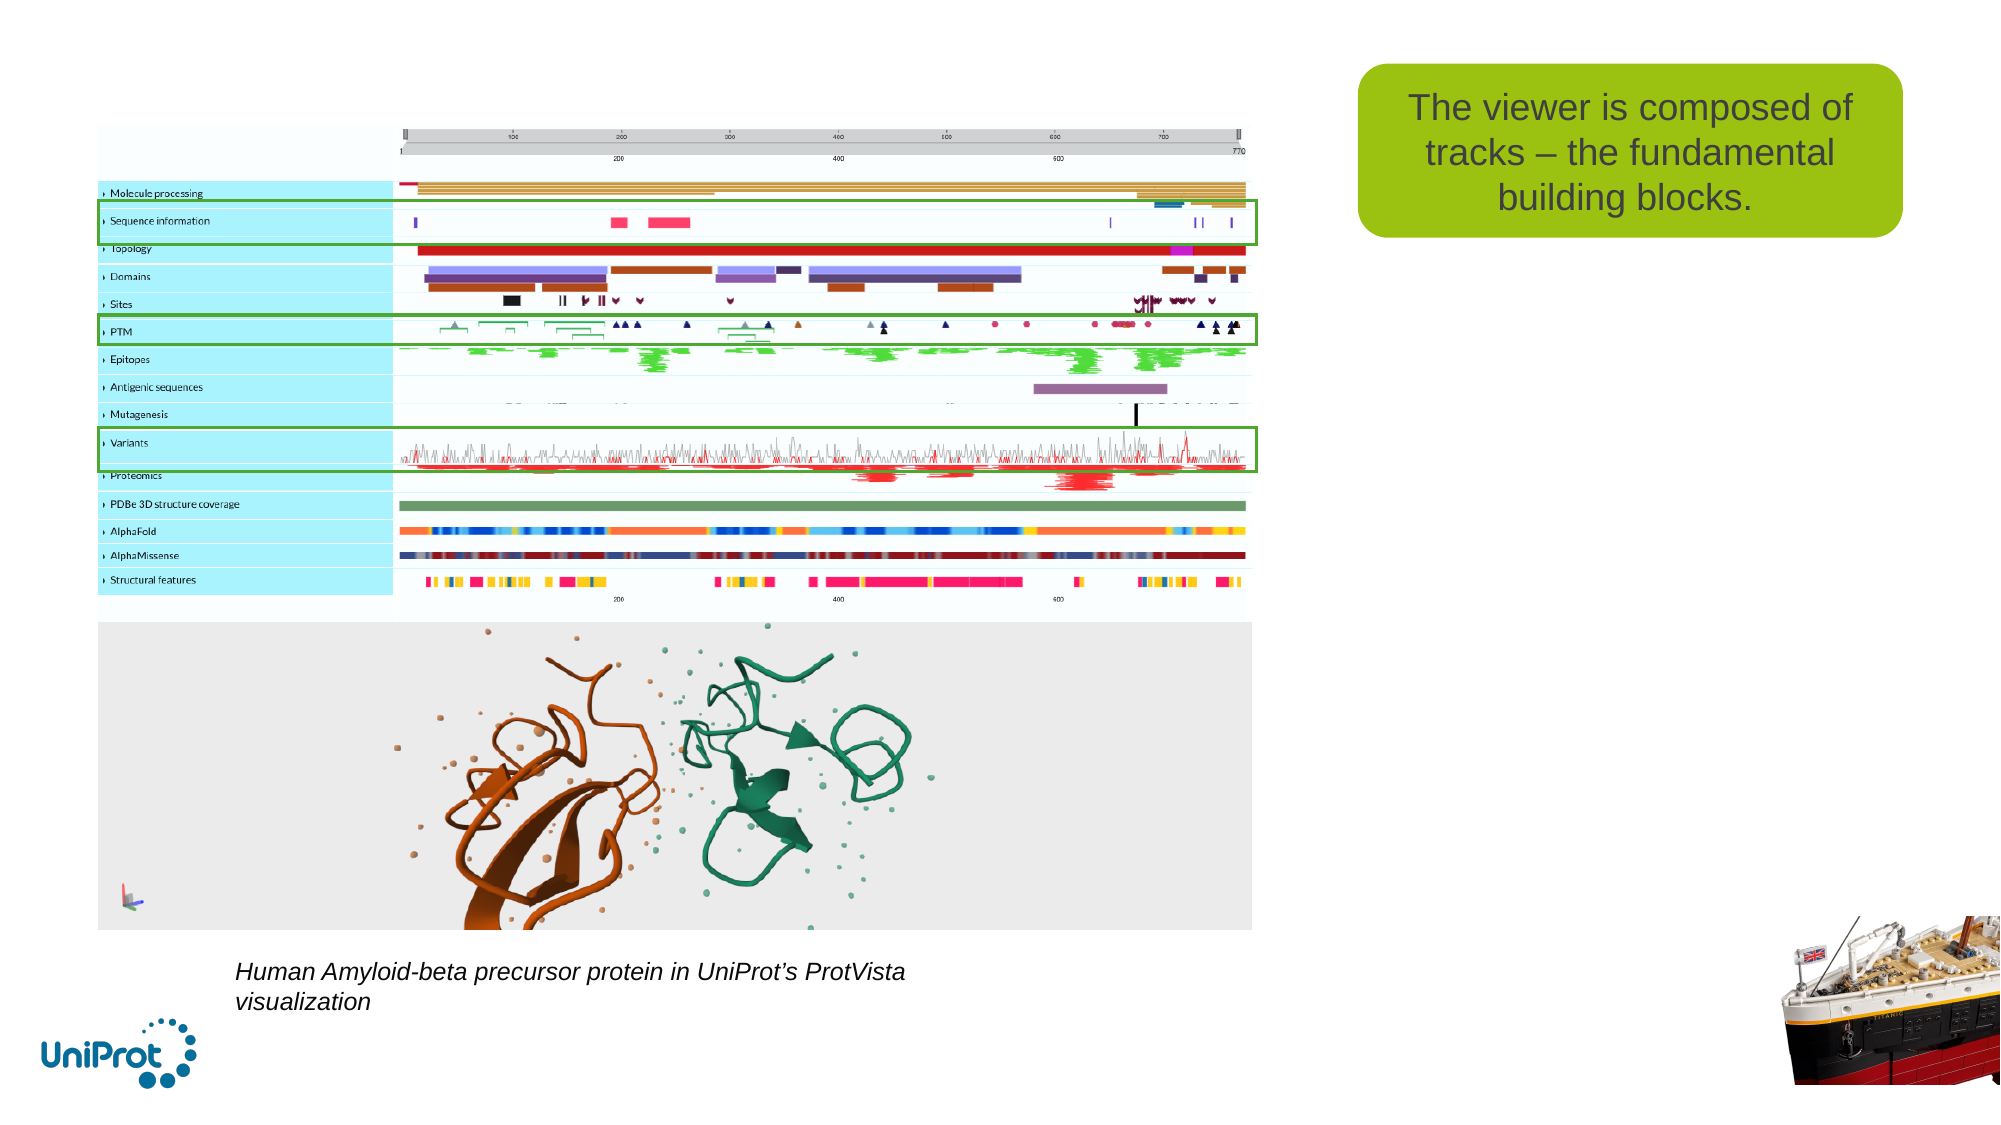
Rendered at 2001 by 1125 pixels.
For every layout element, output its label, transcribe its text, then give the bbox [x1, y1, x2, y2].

picture [98, 346, 1252, 426]
picture [98, 125, 1252, 199]
text_box Human Amyloid-beta precursor protein in UniProt’s ProtVista visualization [220, 948, 1061, 1114]
picture [1776, 916, 2000, 1085]
picture [100, 202, 1252, 243]
picture [100, 429, 1252, 470]
picture [26, 1005, 212, 1103]
text_box The viewer is composed of tracks – the fundamental building blocks. [1359, 65, 1902, 237]
picture [100, 317, 1252, 343]
picture [98, 473, 1252, 930]
picture [98, 246, 1252, 313]
